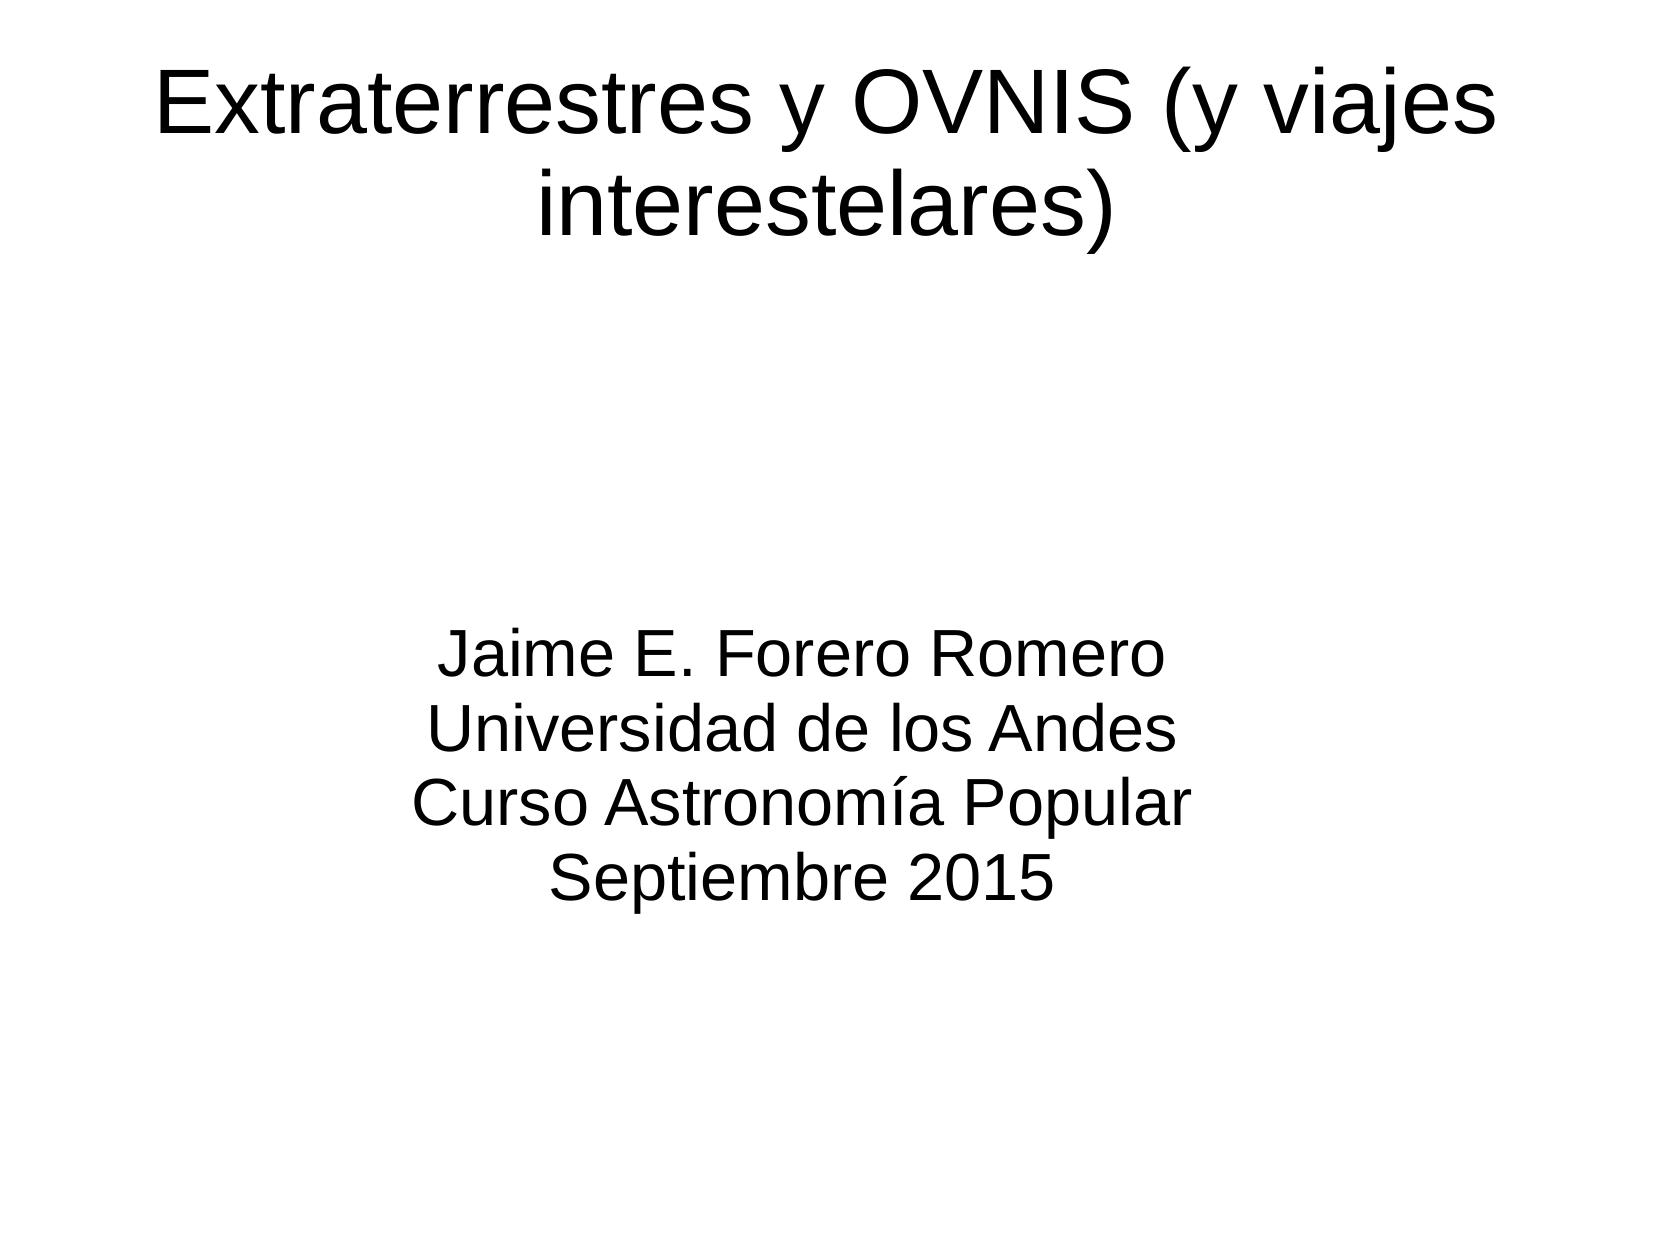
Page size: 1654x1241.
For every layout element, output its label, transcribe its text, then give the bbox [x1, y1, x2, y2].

title Extraterrestres y OVNIS (y viajes interestelares) [82, 49, 1571, 257]
subtitle Jaime E. Forero Romero Universidad de los Andes Curso Astronomía Popular Septiembre 2015 [74, 405, 1531, 1126]
